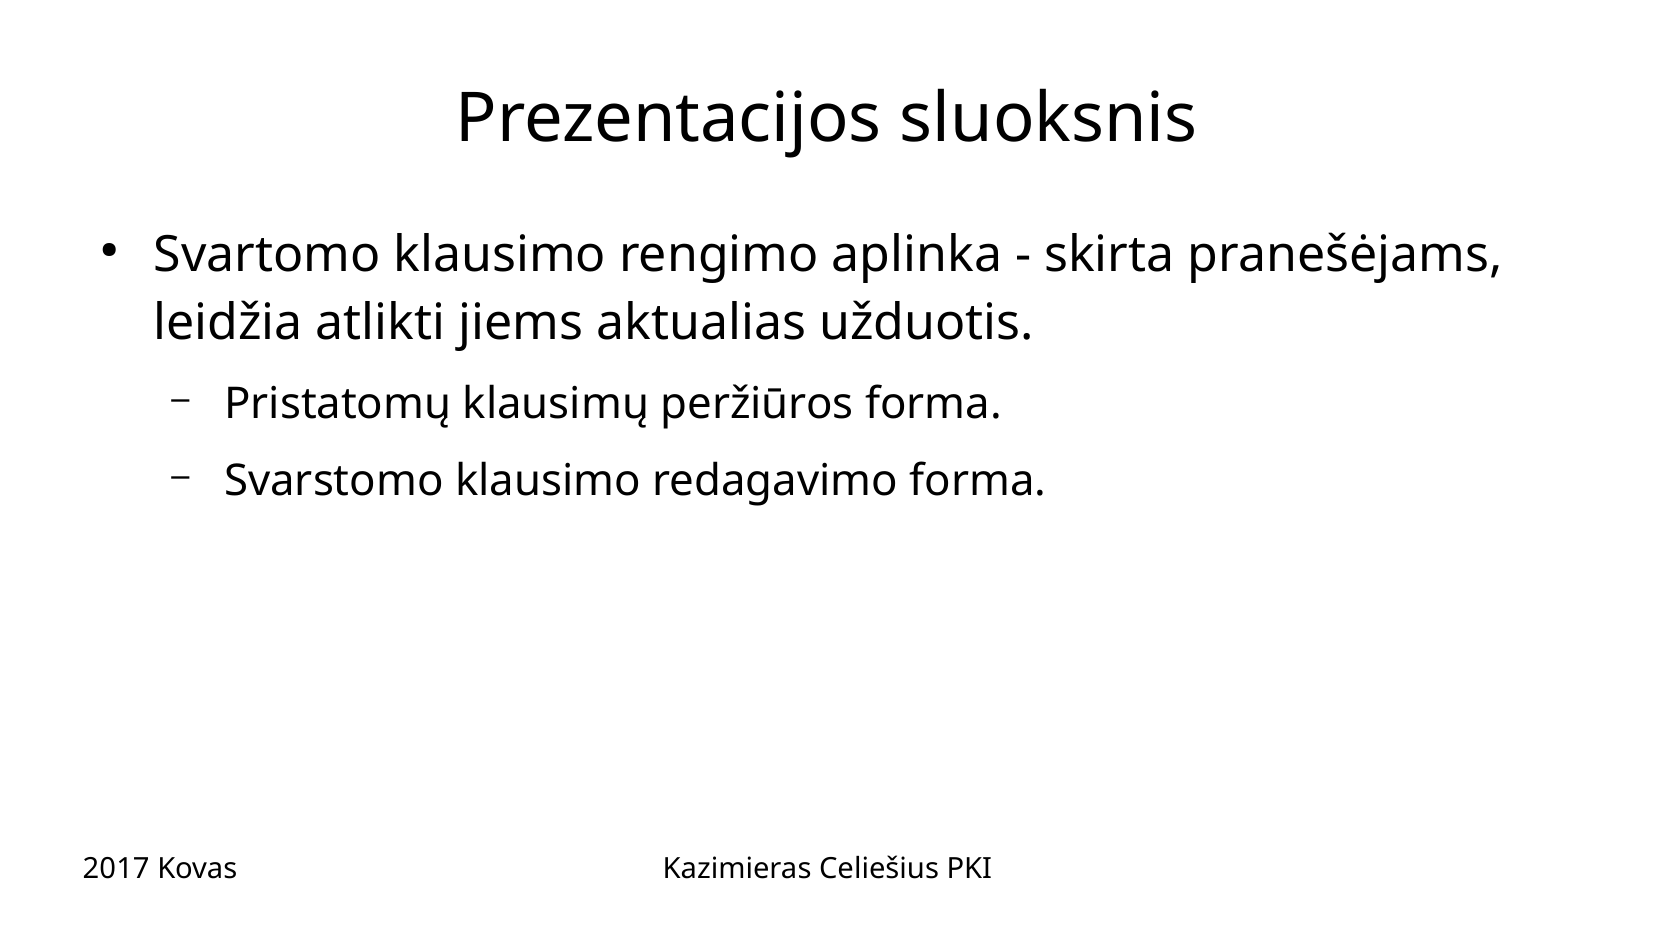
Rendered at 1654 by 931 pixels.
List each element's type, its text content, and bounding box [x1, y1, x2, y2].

list Svartomo klausimo rengimo aplinka - skirta pranešėjams, leidžia atlikti jiems aktualias užduotis. Pristatomų klausimų peržiūros forma. Svarstomo klausimo redagavimo forma. [82, 217, 1571, 757]
title Prezentacijos sluoksnis [82, 37, 1571, 193]
